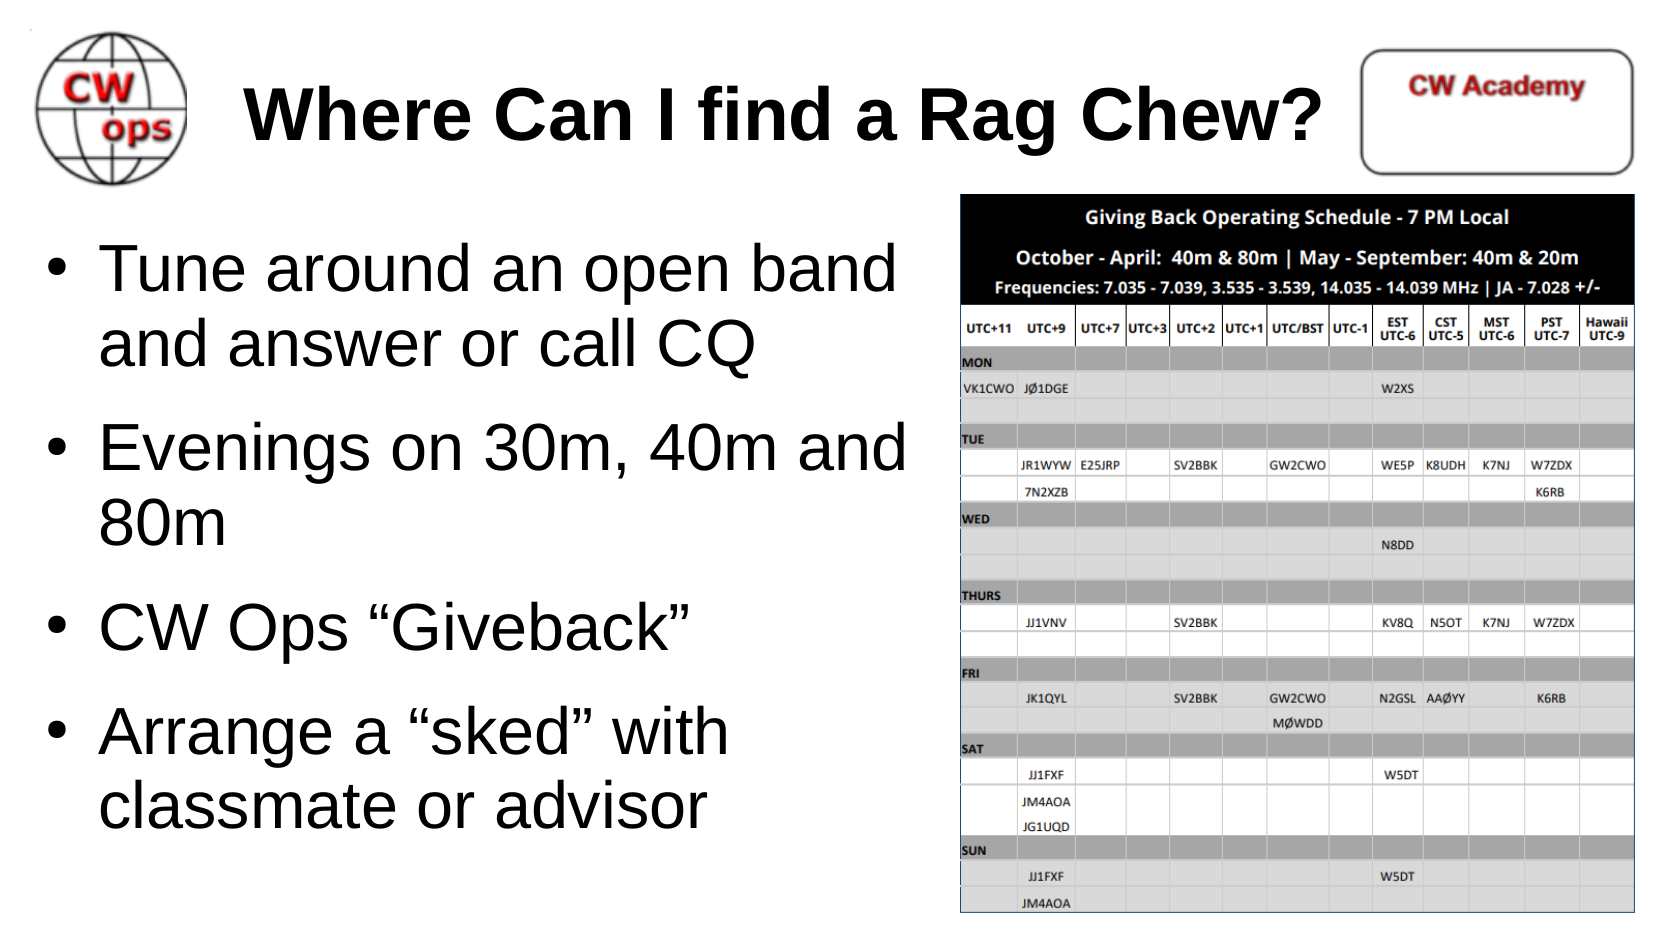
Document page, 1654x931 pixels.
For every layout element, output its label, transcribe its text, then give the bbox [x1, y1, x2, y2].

list Tune around an open band and answer or call CQ Evenings on 30m, 40m and 80m CW Ops “Giveback” Arrange a “sked” with classmate or advisor [27, 231, 928, 877]
picture [30, 29, 187, 37]
picture [1571, 37, 1640, 186]
picture [960, 194, 1636, 916]
title Where Can I find a Rag Chew? [0, 37, 1571, 193]
